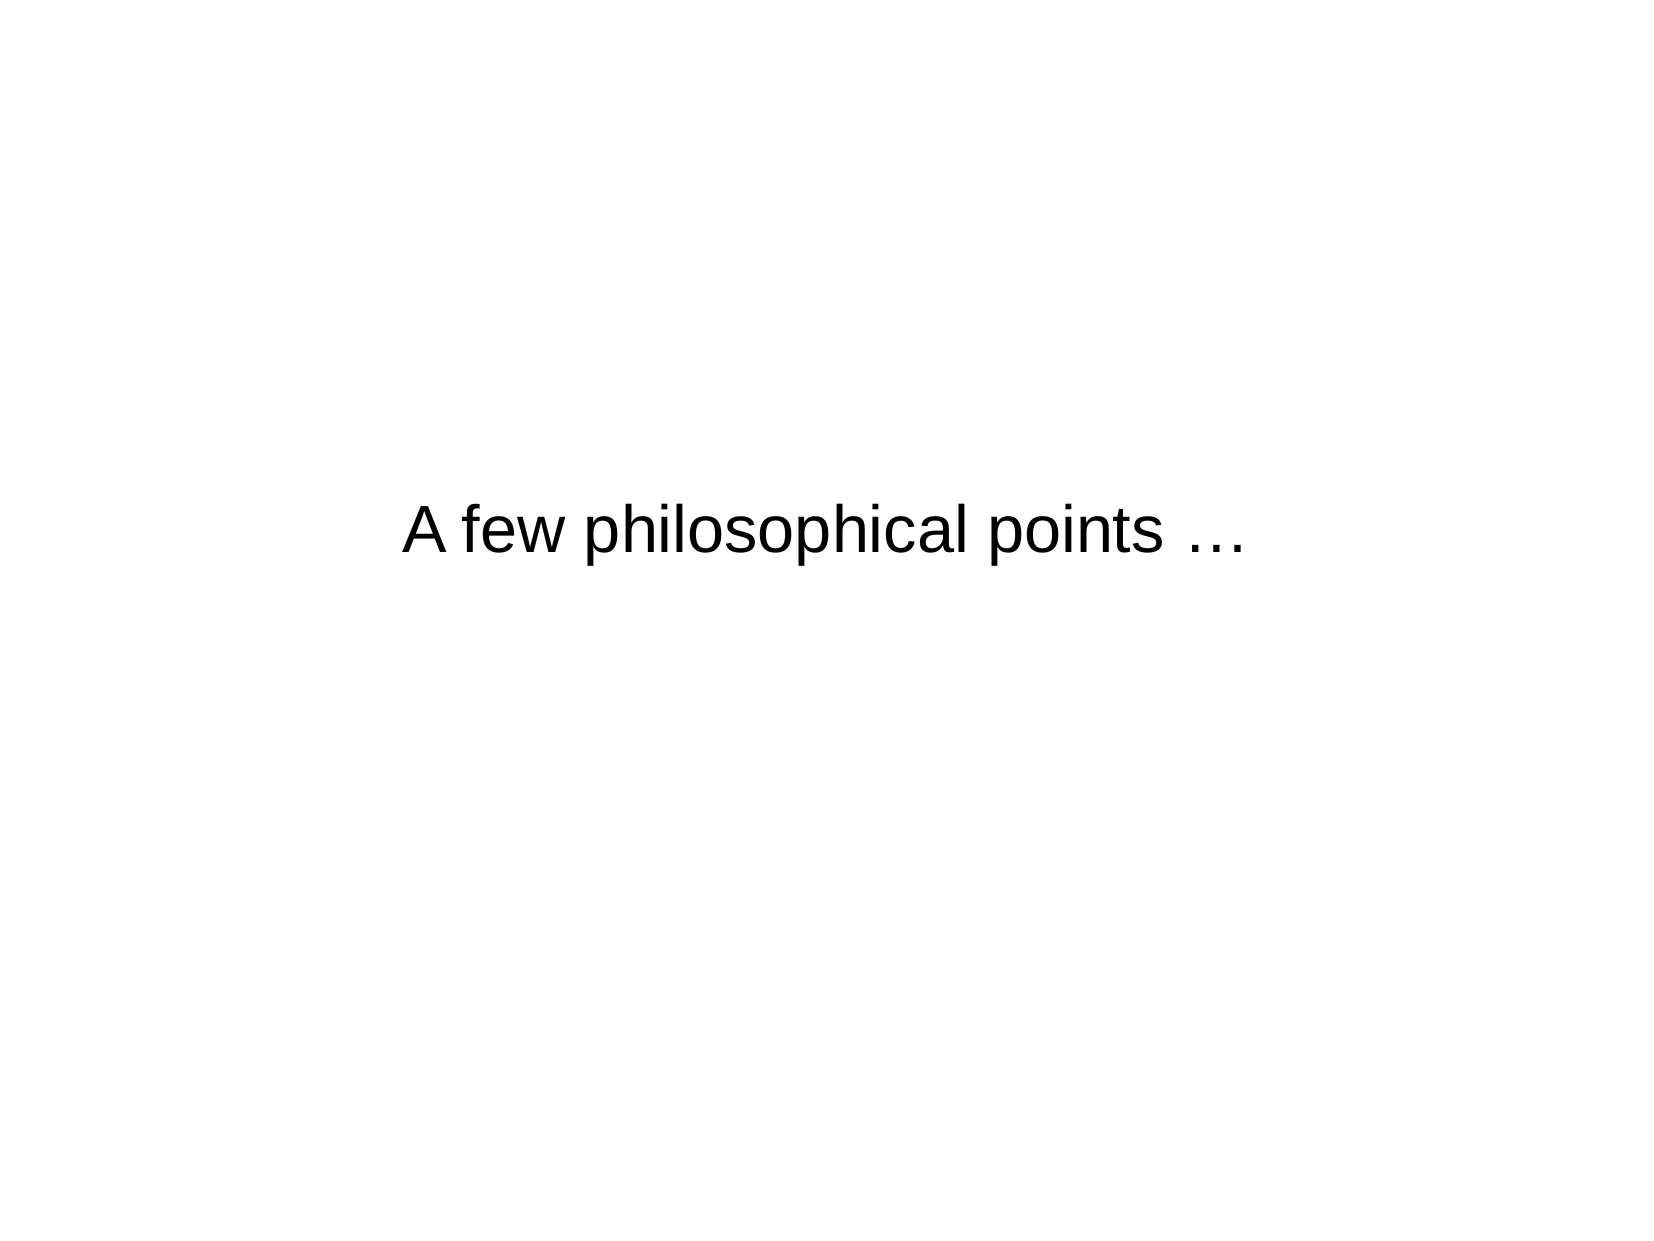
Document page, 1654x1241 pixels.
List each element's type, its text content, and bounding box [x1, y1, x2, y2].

subtitle A few philosophical points … [82, 49, 1571, 1010]
